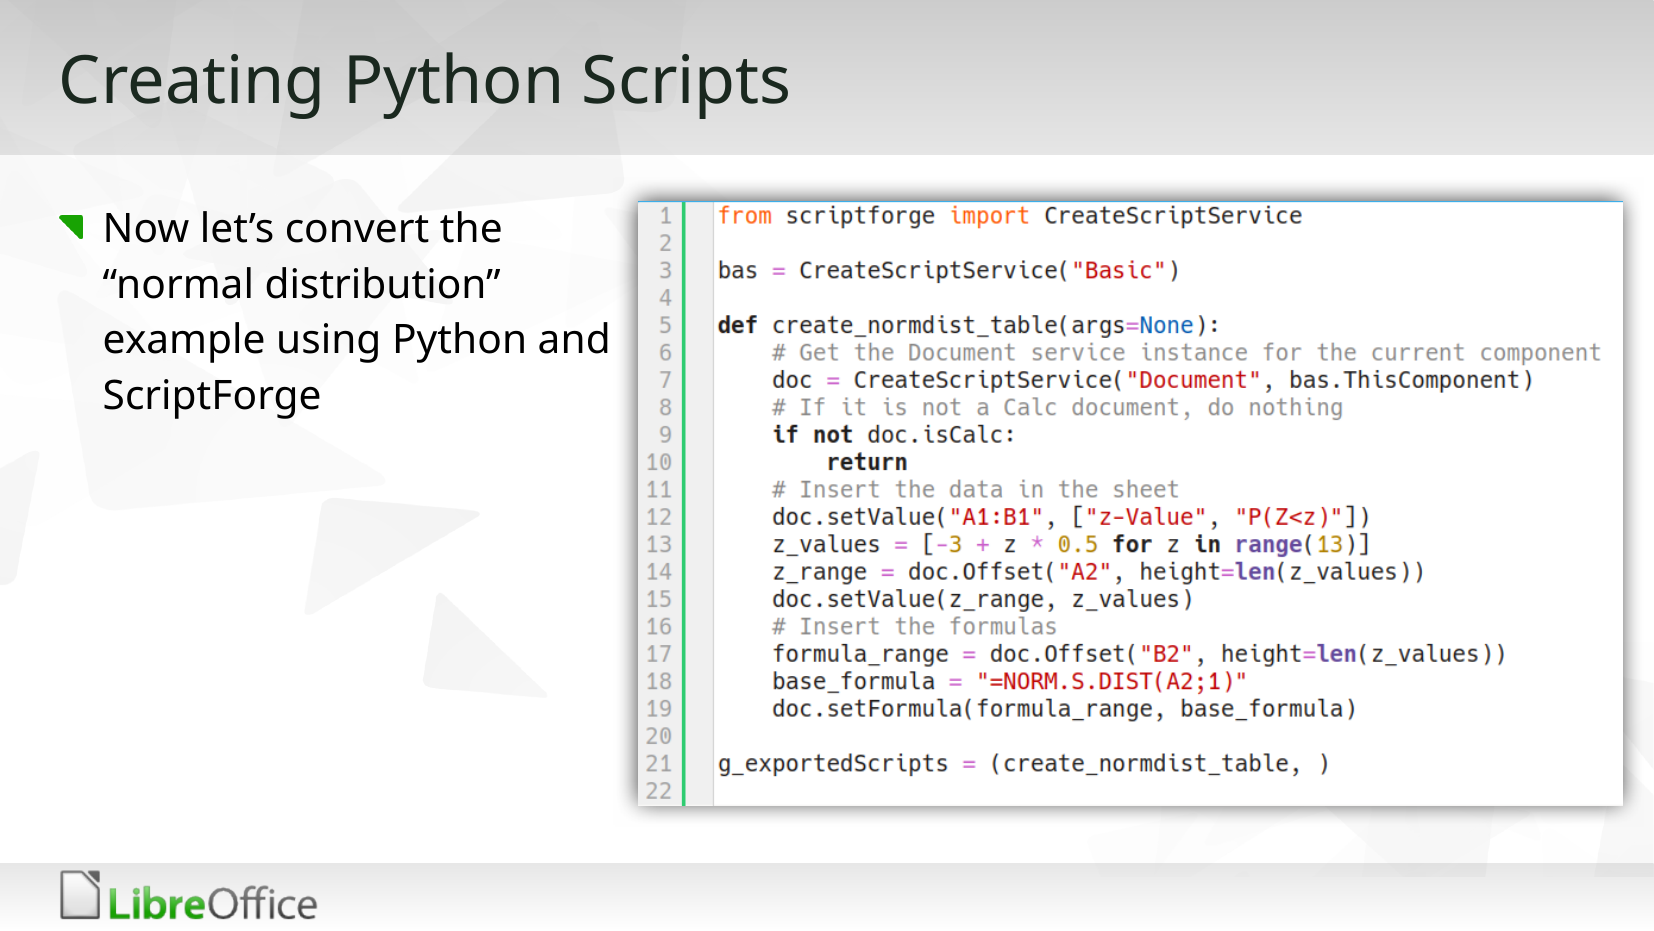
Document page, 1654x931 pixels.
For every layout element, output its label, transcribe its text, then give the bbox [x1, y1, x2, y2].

picture [41, 851, 337, 931]
list Now let’s convert the “normal distribution” example using Python and ScriptForge [59, 199, 623, 739]
picture [0, 0, 1654, 877]
title Creating Python Scripts [59, 22, 1595, 133]
